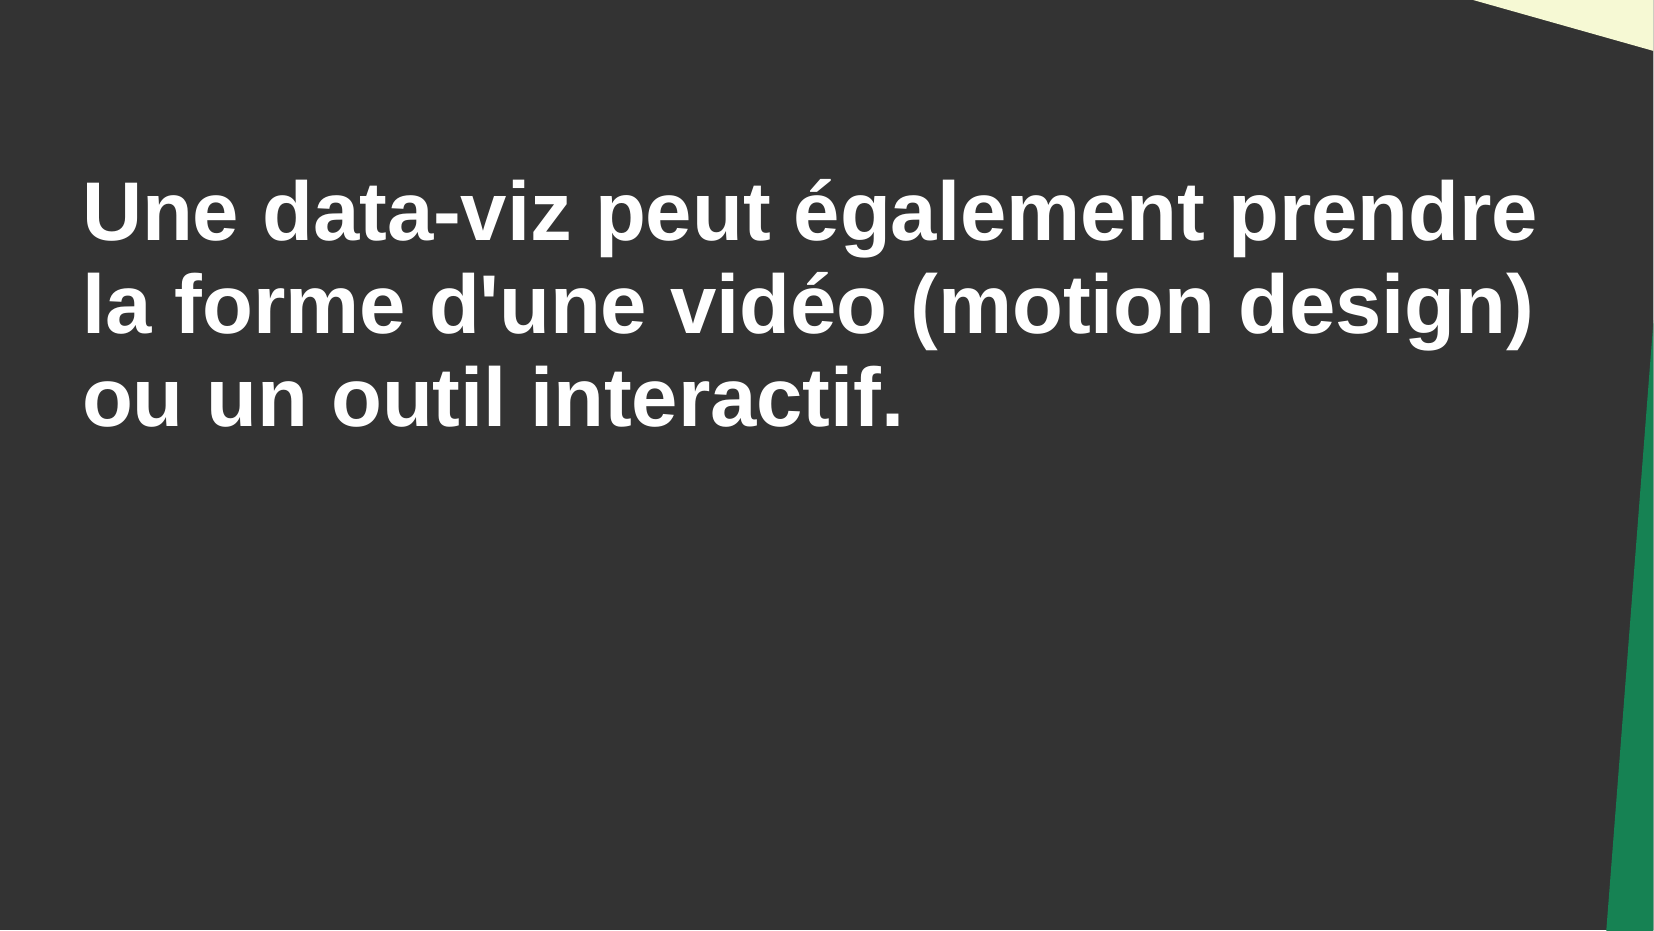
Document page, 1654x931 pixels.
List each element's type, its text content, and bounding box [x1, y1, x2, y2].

text_box [1606, 313, 1654, 931]
text_box [1473, 0, 1654, 52]
title Une data-viz peut également prendre la forme d'une vidéo (motion design) ou un outil interactif. [82, 165, 1571, 538]
